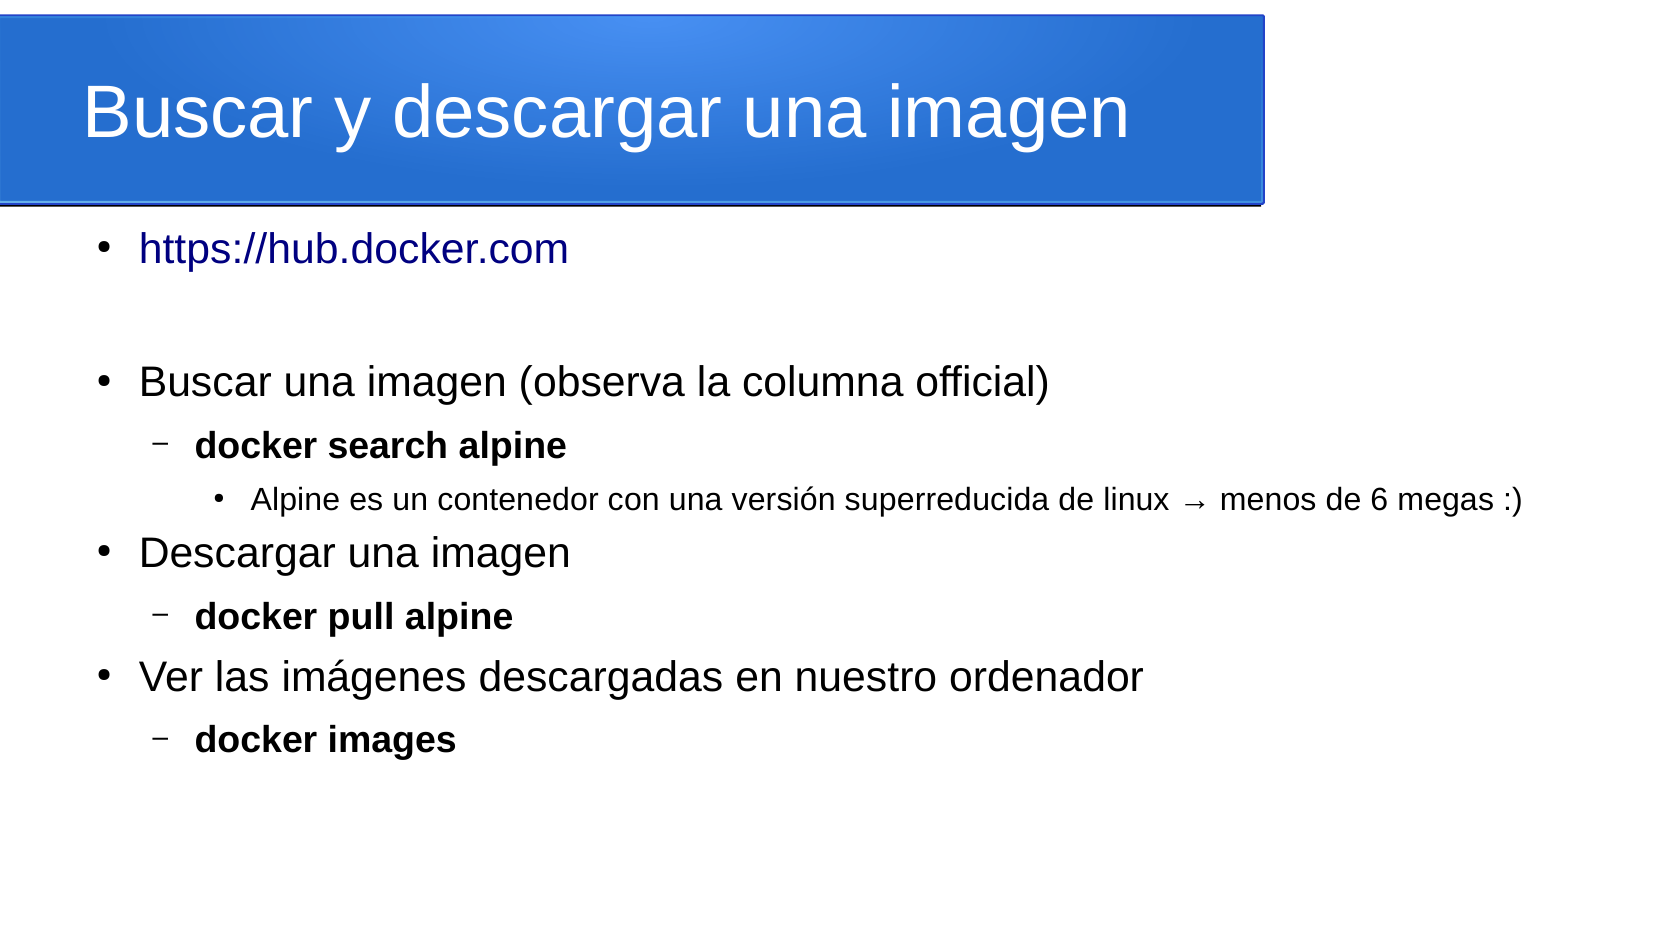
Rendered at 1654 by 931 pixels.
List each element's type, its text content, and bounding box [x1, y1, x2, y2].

title Buscar y descargar una imagen [82, 35, 1235, 189]
list https://hub.docker.com Buscar una imagen (observa la columna official) docker search alpine Alpine es un contenedor con una versión superreducida de linux → menos de 6 megas :) Descargar una imagen docker pull alpine Ver las imágenes descargadas en nuestro ordenador docker images [82, 224, 1571, 764]
